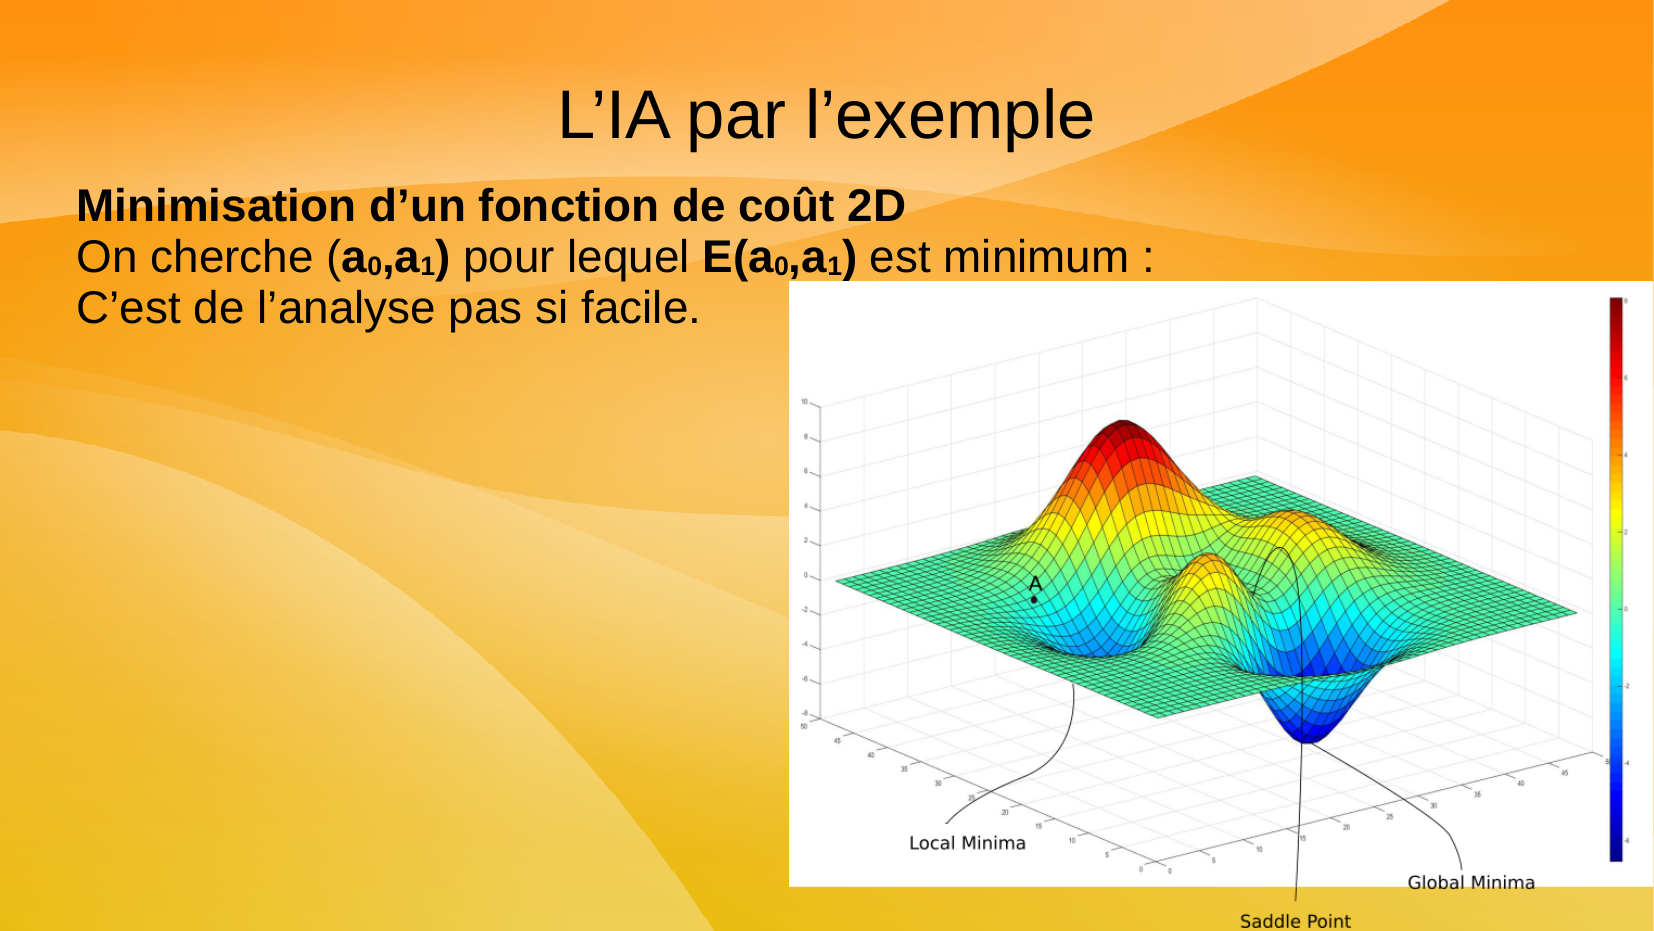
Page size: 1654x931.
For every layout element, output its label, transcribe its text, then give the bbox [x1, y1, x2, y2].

title L’IA par l’exemple [82, 37, 1571, 193]
subtitle Minimisation d’un fonction de coût 2D On cherche (a0,a1) pour lequel E(a0,a1) est minimum : C’est de l’analyse pas si facile. [76, 179, 1565, 928]
picture [0, 0, 1654, 931]
